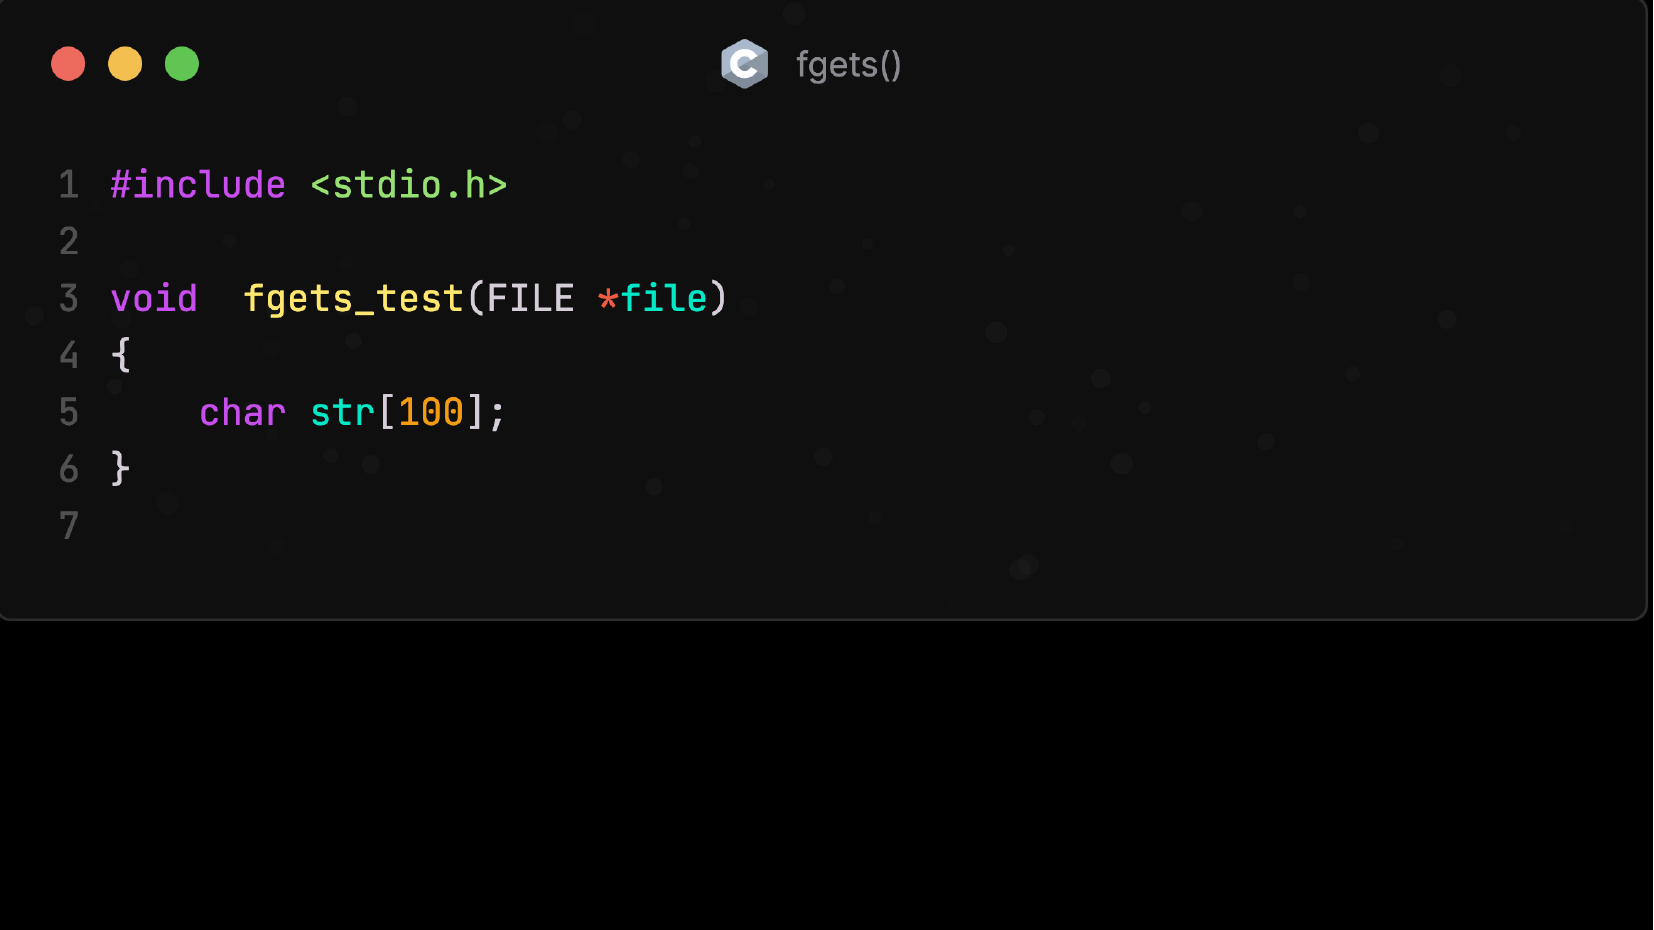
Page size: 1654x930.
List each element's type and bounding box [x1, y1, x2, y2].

picture [0, 0, 1648, 621]
